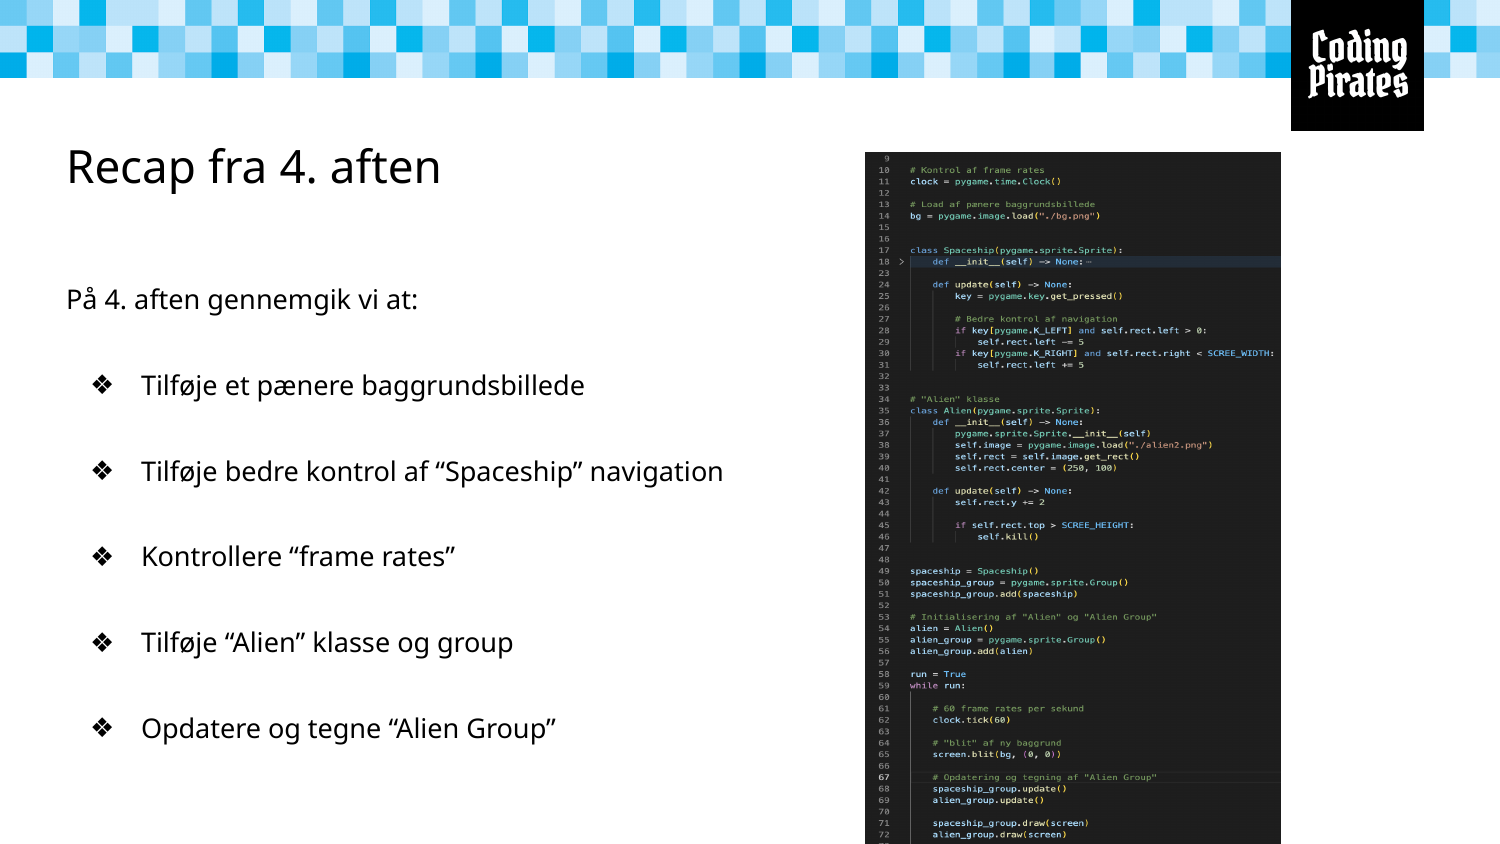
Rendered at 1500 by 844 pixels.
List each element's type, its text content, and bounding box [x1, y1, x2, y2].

picture [865, 152, 1281, 844]
title Recap fra 4. aften [51, 123, 1388, 217]
list På 4. aften gennemgik vi at: Tilføje et pænere baggrundsbillede Tilføje bedre kontrol af “Spaceship” navigation Kontrollere “frame rates” Tilføje “Alien” klasse og group Opdatere og tegne “Alien Group” [51, 234, 749, 800]
picture [0, 0, 1056, 78]
picture [1291, 0, 1424, 131]
